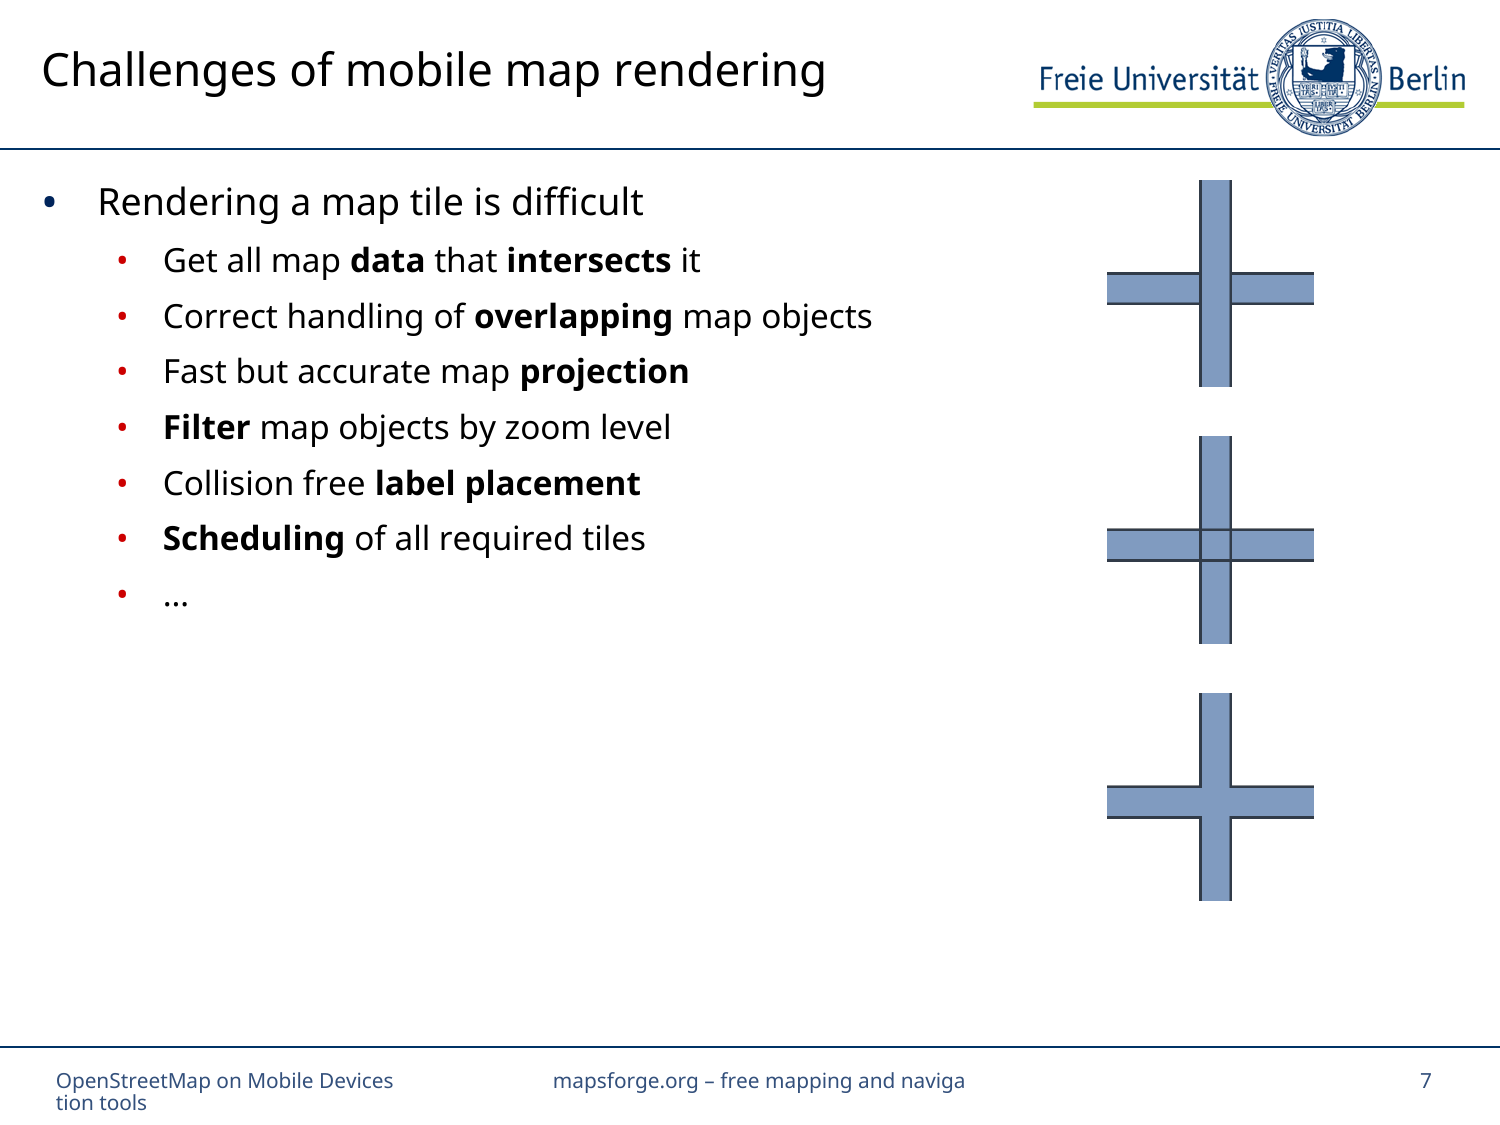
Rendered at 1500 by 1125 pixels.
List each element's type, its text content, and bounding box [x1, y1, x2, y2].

title Challenges of mobile map rendering [41, 0, 1016, 138]
picture [1107, 436, 1314, 644]
list Rendering a map tile is difficult Get all map data that intersects it Correct handling of overlapping map objects Fast but accurate map projection Filter map objects by zoom level Collision free label placement Scheduling of all required tiles … [41, 175, 1447, 919]
picture [1107, 180, 1314, 387]
picture [1107, 693, 1314, 901]
picture [1033, 19, 1470, 137]
